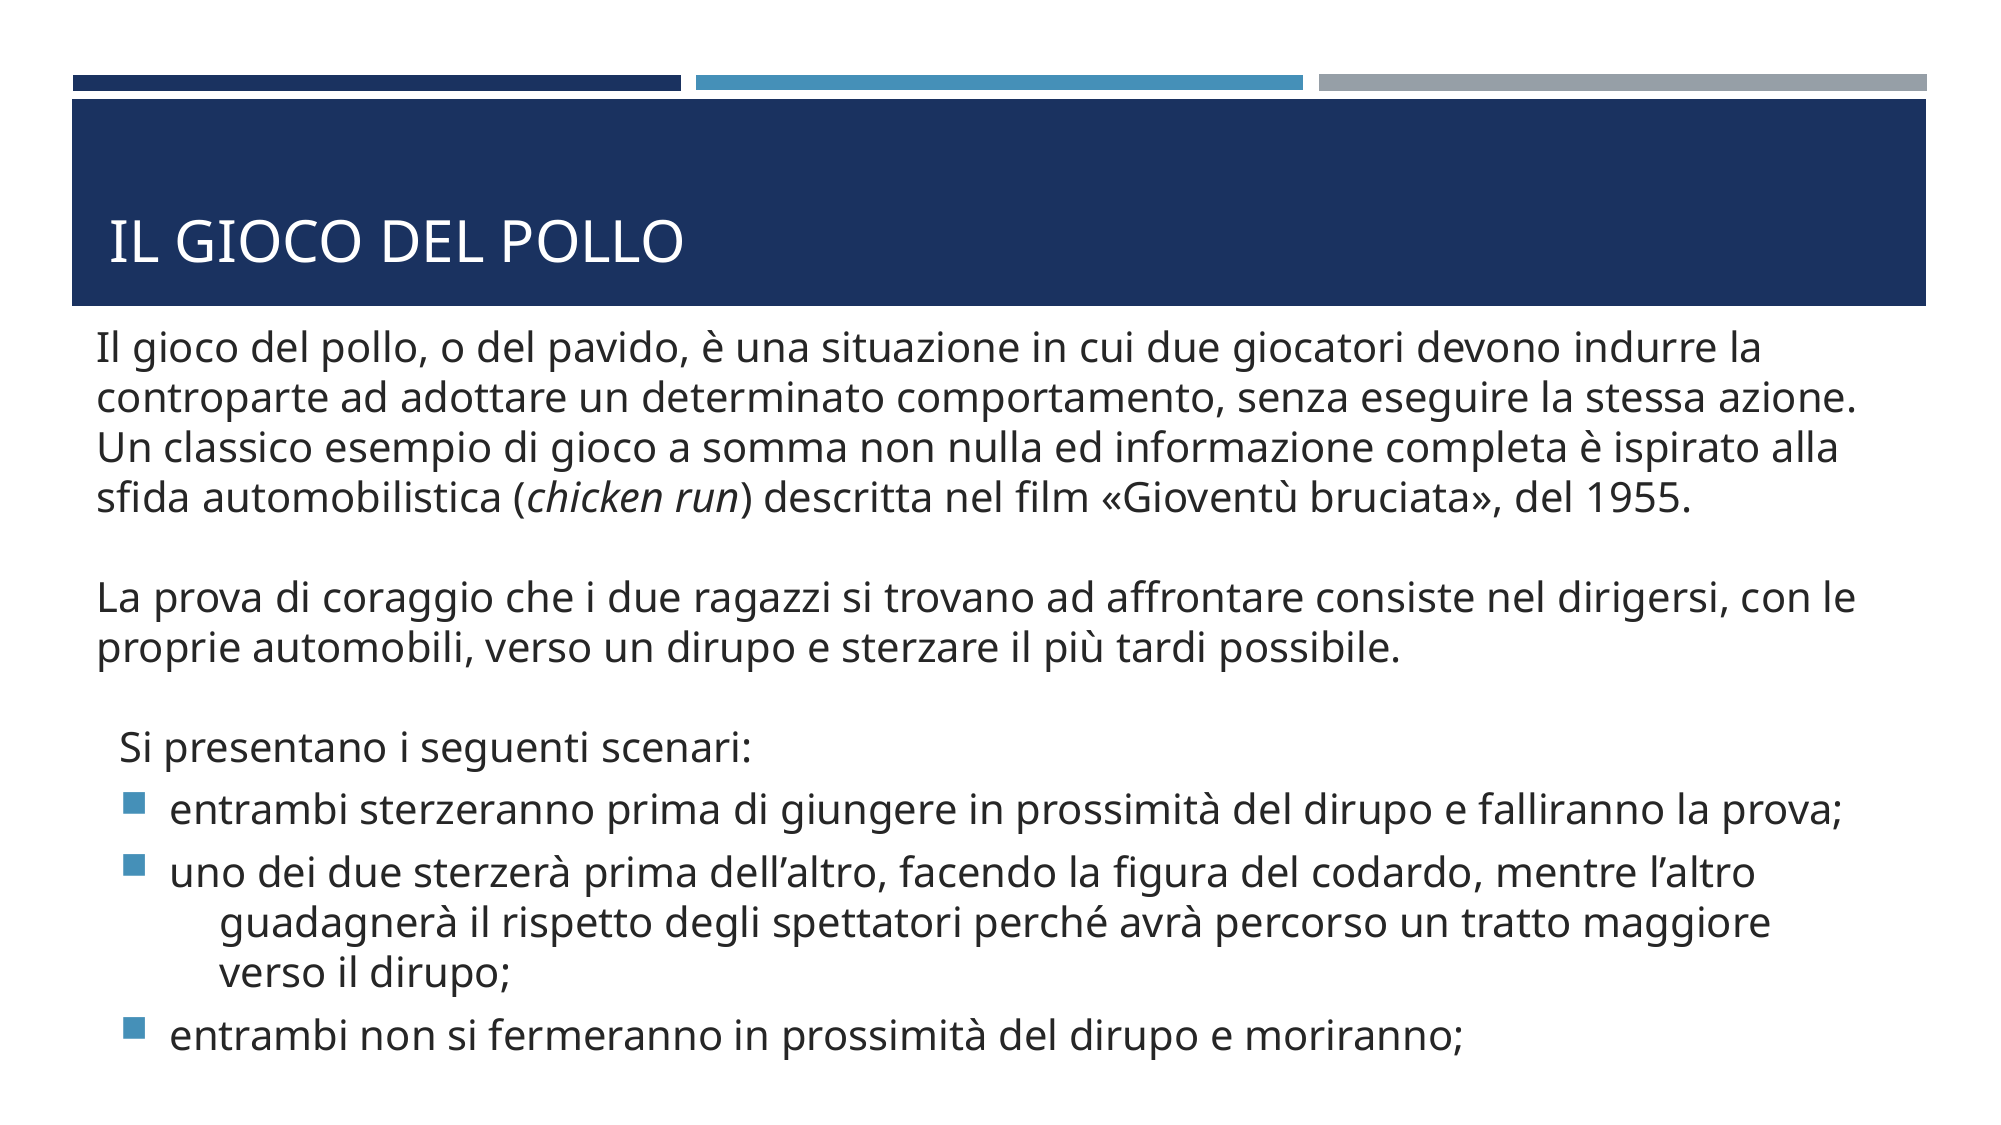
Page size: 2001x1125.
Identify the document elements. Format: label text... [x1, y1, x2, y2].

title Il gioco del pollo [94, 119, 1904, 282]
text_box Si presentano i seguenti scenari: entrambi sterzeranno prima di giungere in prossimità del dirupo e falliranno la prova; uno dei due sterzerà prima dell’altro, facendo la figura del codardo, mentre l’altro guadagnerà il rispetto degli spettatori perché avrà percorso un tratto maggiore verso il dirupo; entrambi non si fermeranno in prossimità del dirupo e moriranno; [104, 713, 1895, 1082]
text_box Il gioco del pollo, o del pavido, è una situazione in cui due giocatori devono indurre la controparte ad adottare un determinato comportamento, senza eseguire la stessa azione. Un classico esempio di gioco a somma non nulla ed informazione completa è ispirato alla sfida automobilistica (chicken run) descritta nel film «Gioventù bruciata», del 1955. La prova di coraggio che i due ragazzi si trovano ad affrontare consiste nel dirigersi, con le proprie automobili, verso un dirupo e sterzare il più tardi possibile. [81, 313, 1917, 682]
